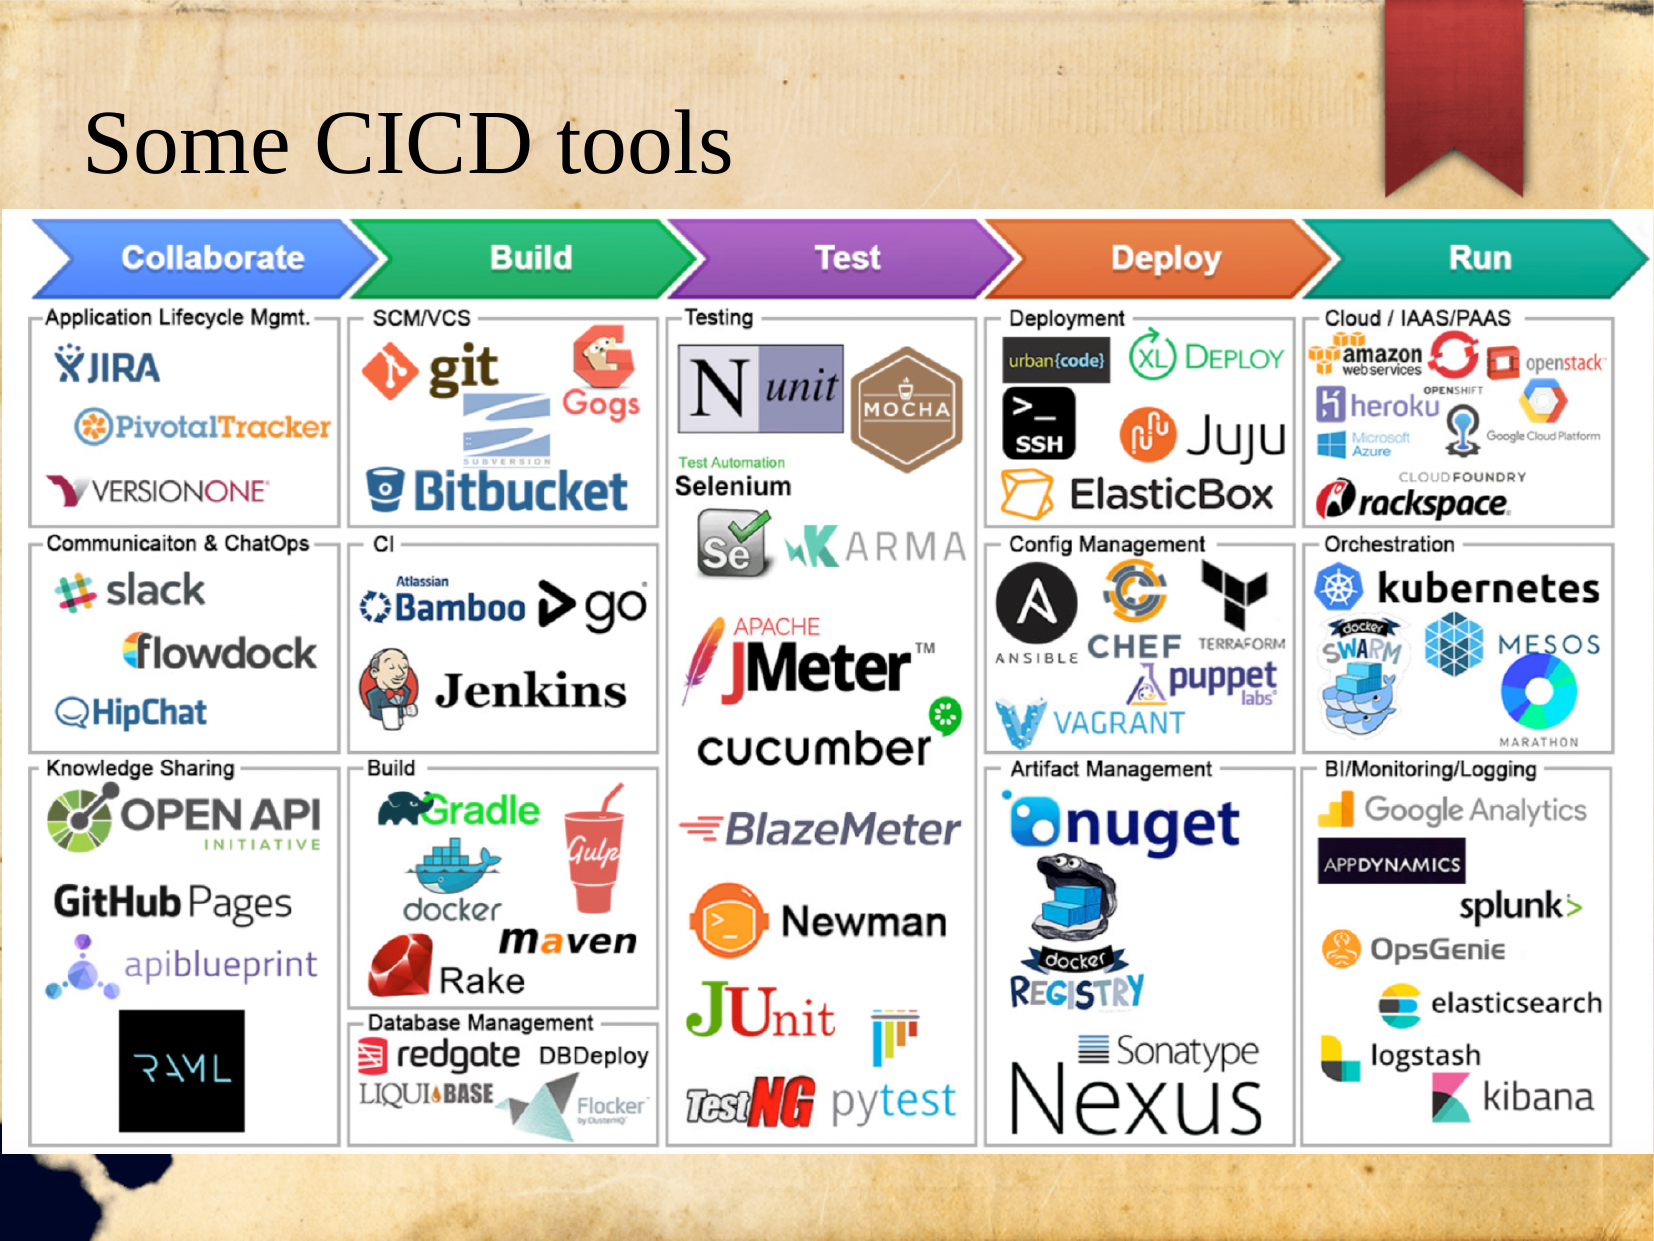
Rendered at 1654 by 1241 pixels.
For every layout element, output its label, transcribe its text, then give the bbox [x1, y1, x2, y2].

picture [0, 0, 1654, 1241]
title Some CICD tools [82, 49, 1347, 209]
